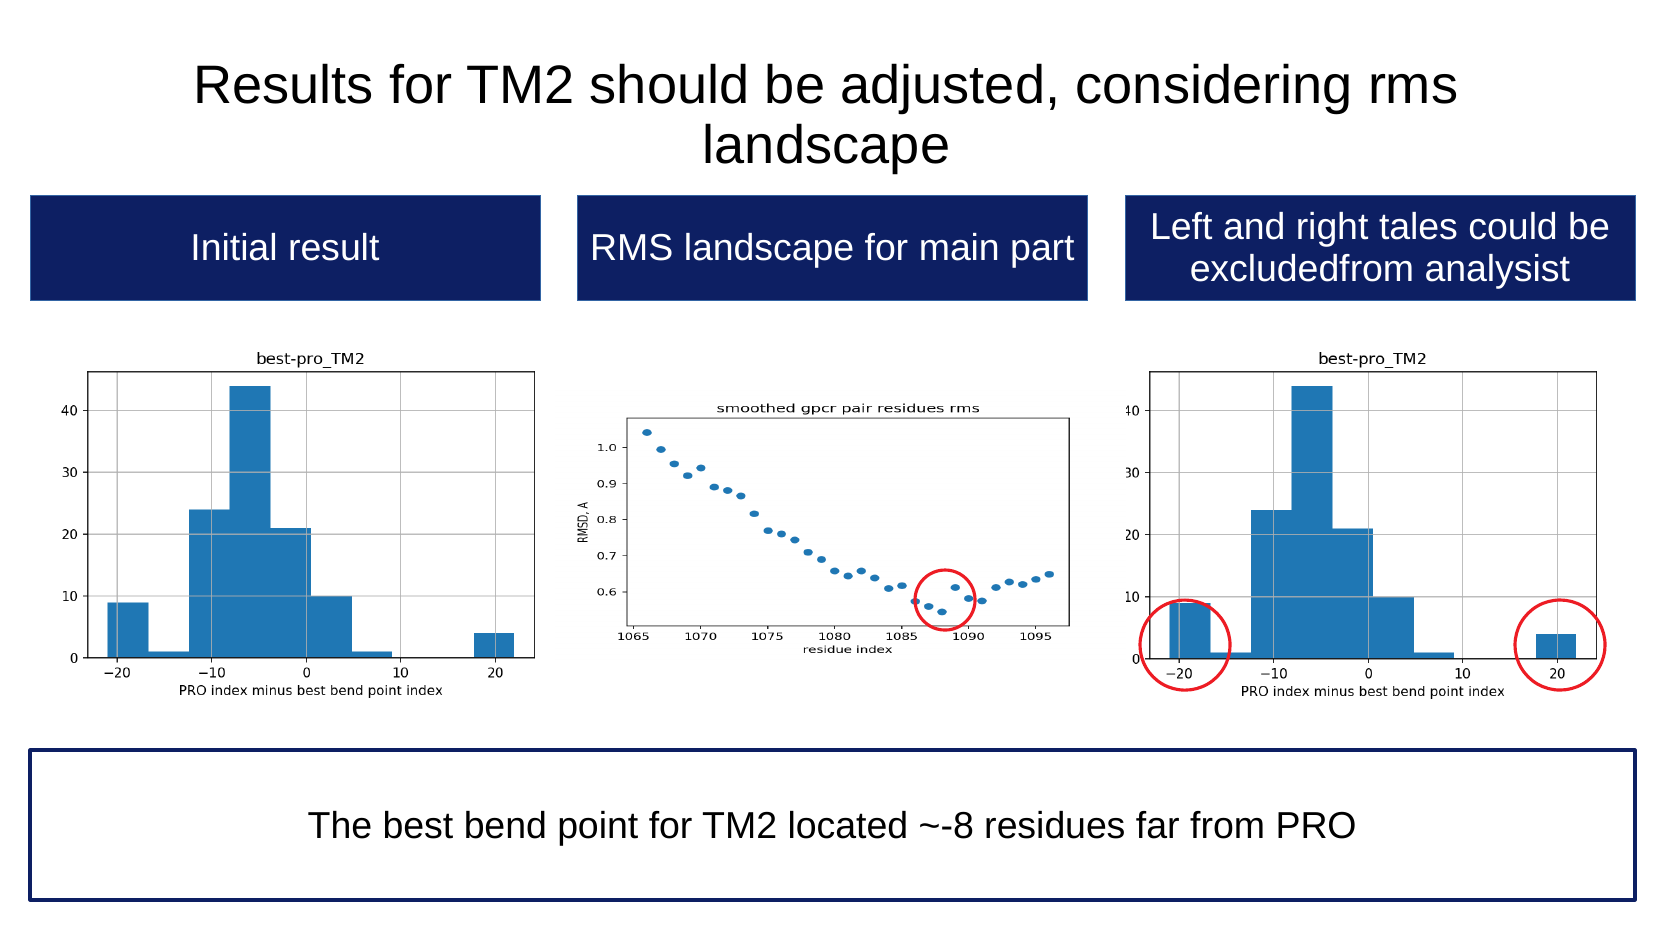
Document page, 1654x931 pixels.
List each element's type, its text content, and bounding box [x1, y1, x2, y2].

text_box [1140, 600, 1231, 691]
text_box RMS landscape for main part [577, 195, 1088, 301]
text_box [1515, 600, 1606, 691]
text_box Left and right tales could be excludedfrom analysist [1125, 195, 1636, 301]
picture [15, 326, 1654, 706]
title Results for TM2 should be adjusted, considering rms landscape [82, 37, 1571, 193]
text_box Initial result [30, 195, 541, 301]
text_box The best bend point for TM2 located ~-8 residues far from PRO [30, 750, 1636, 901]
text_box [915, 570, 976, 631]
